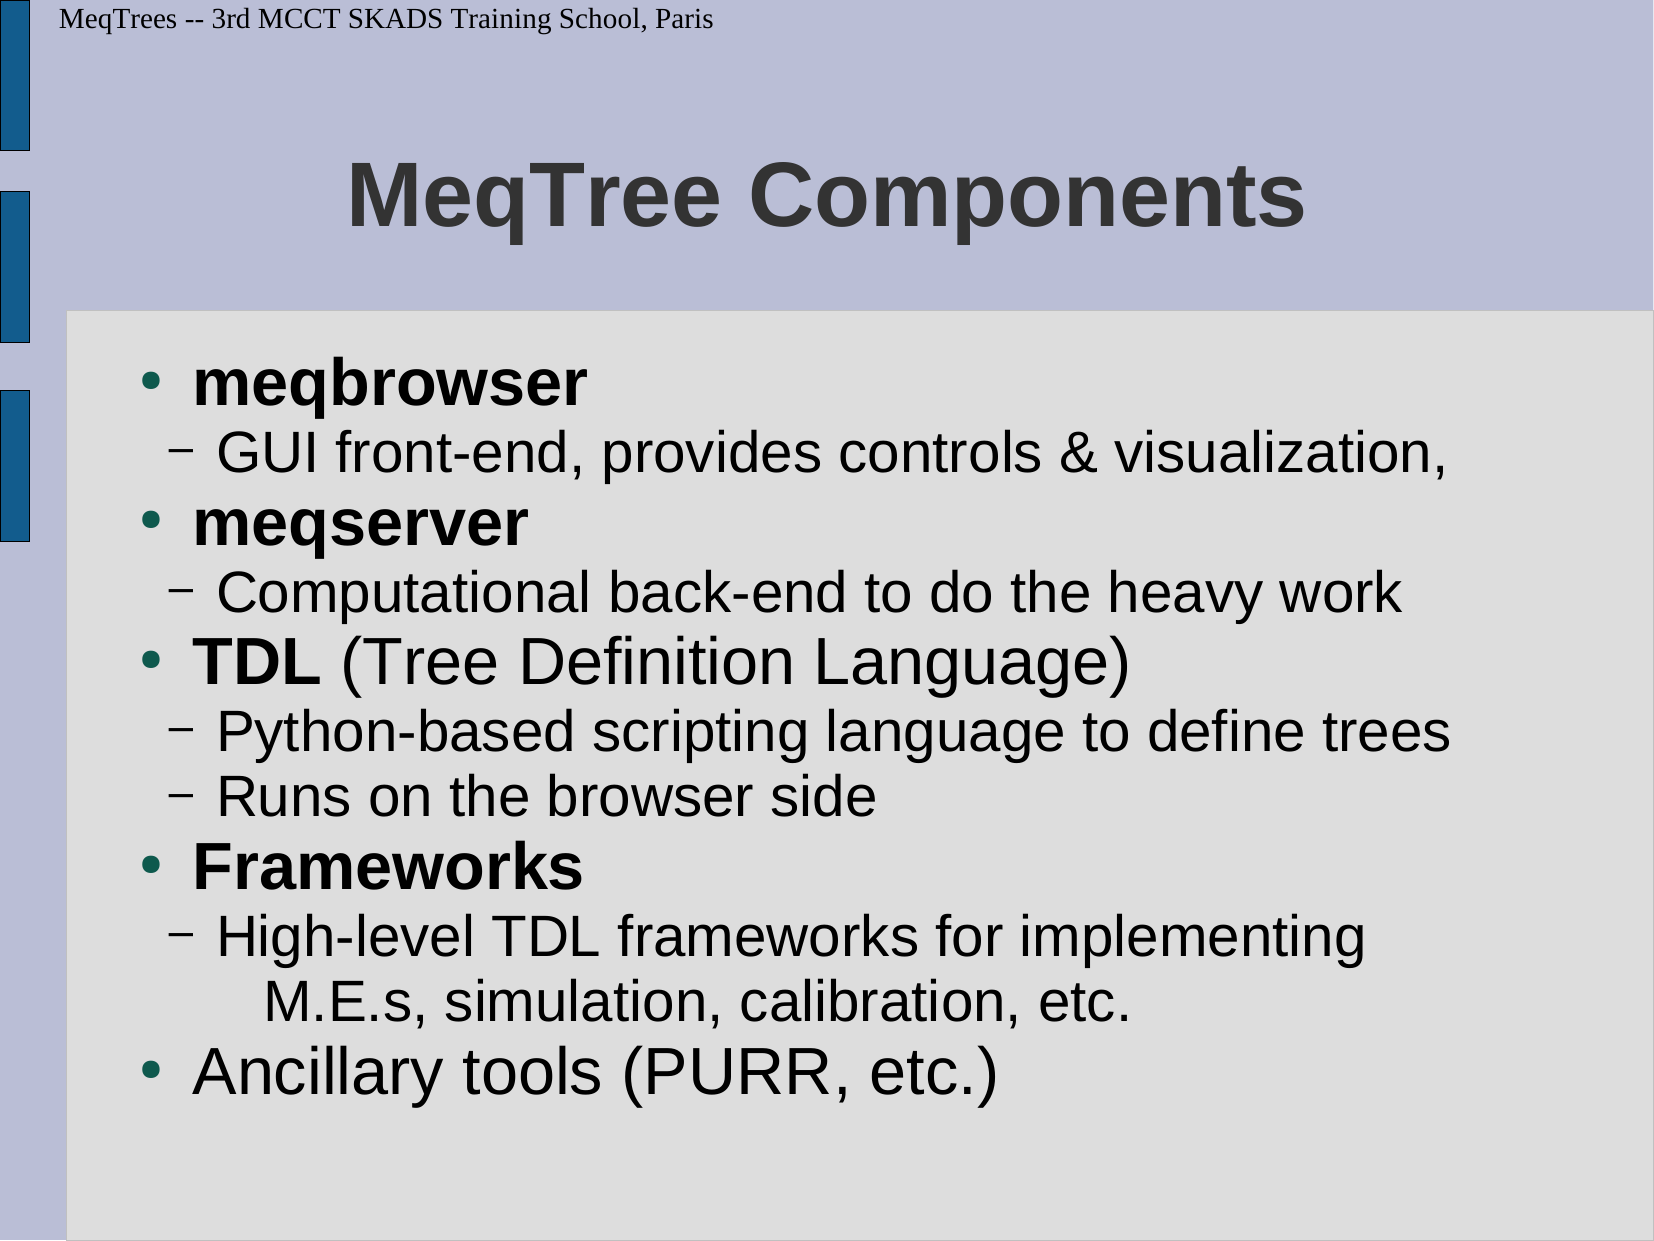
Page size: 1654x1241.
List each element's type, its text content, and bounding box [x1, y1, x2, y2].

title MeqTree Components [121, 98, 1534, 291]
list meqbrowser GUI front-end, provides controls & visualization, meqserver Computational back-end to do the heavy work TDL (Tree Definition Language) Python-based scripting language to define trees Runs on the browser side Frameworks High-level TDL frameworks for implementing M.E.s, simulation, calibration, etc. Ancillary tools (PURR, etc.) [121, 344, 1534, 1149]
